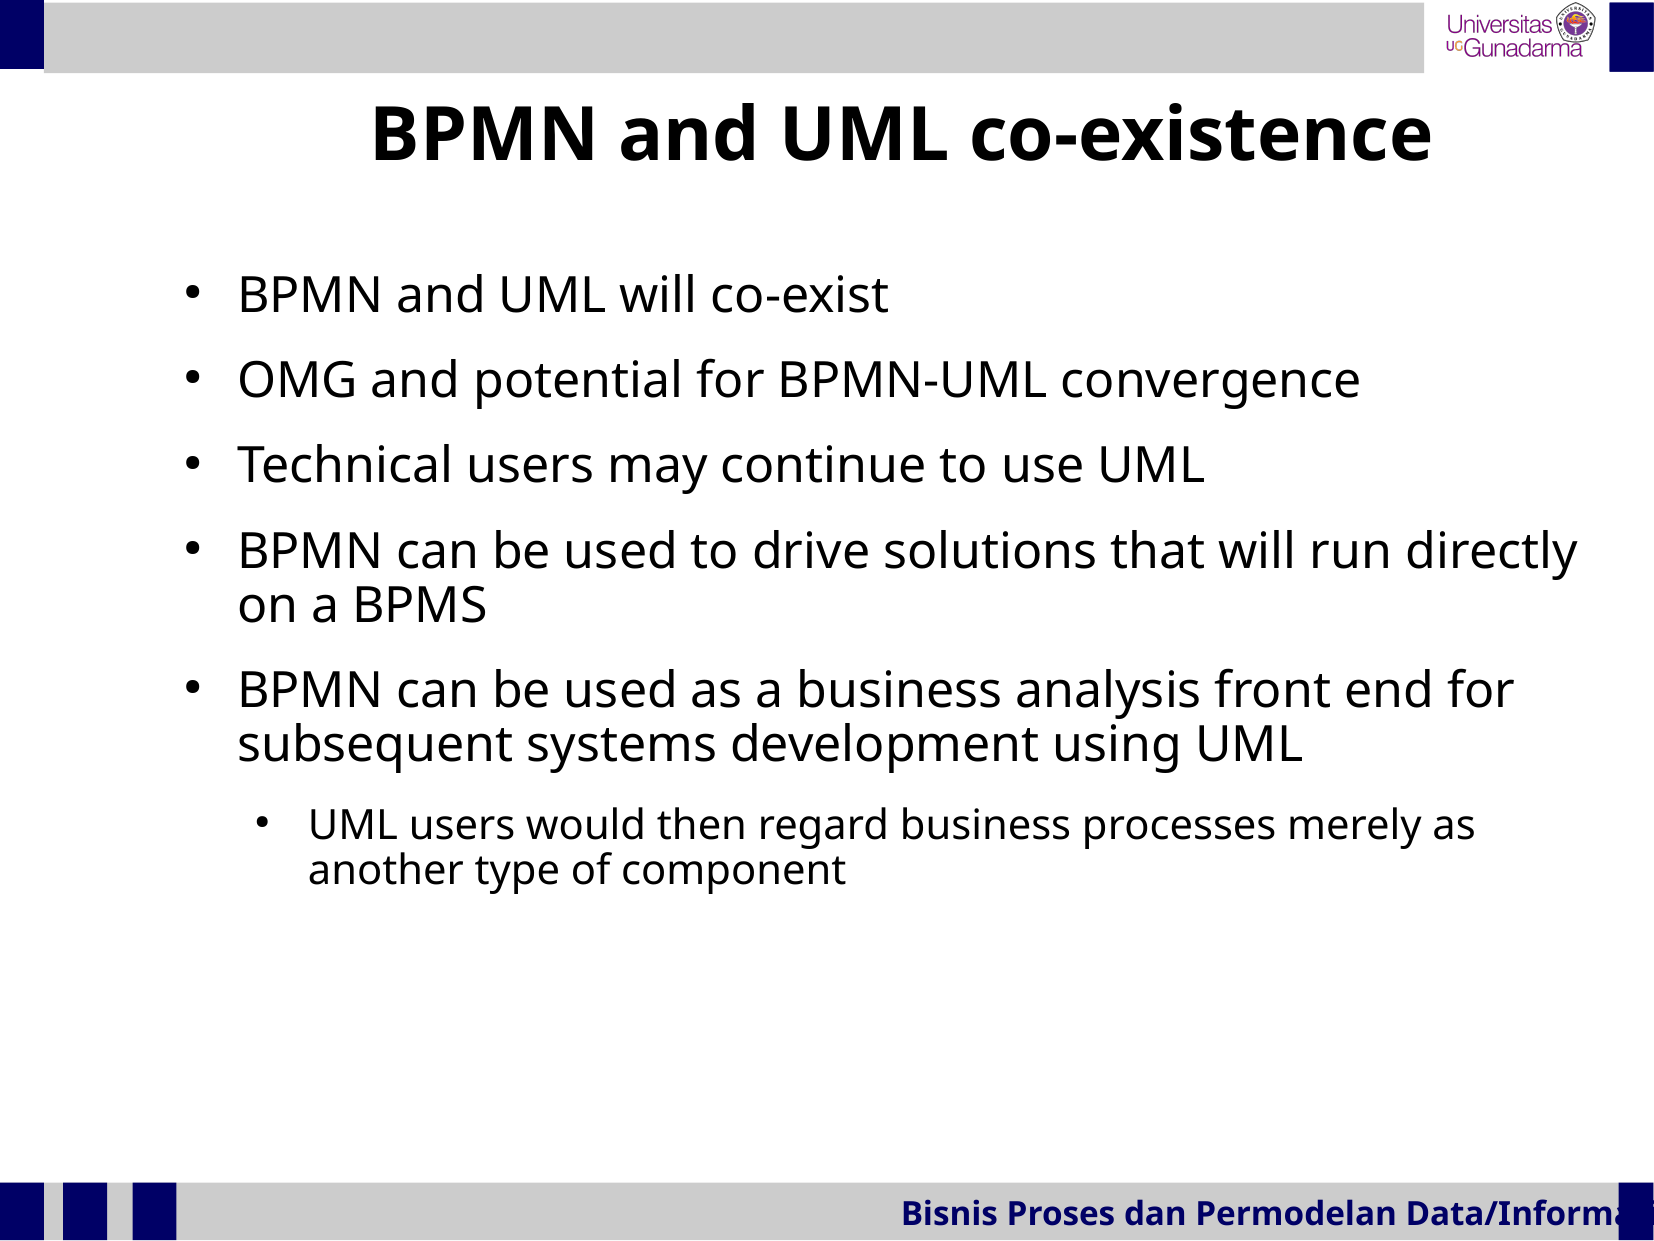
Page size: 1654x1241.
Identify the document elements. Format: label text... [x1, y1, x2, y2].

picture [1437, 2, 1610, 41]
title BPMN and UML co-existence [165, 41, 1613, 221]
list BPMN and UML will co-exist OMG and potential for BPMN-UML convergence Technical users may continue to use UML BPMN can be used to drive solutions that will run directly on a BPMS BPMN can be used as a business analysis front end for subsequent systems development using UML UML users would then regard business processes merely as another type of component [151, 261, 1599, 1063]
